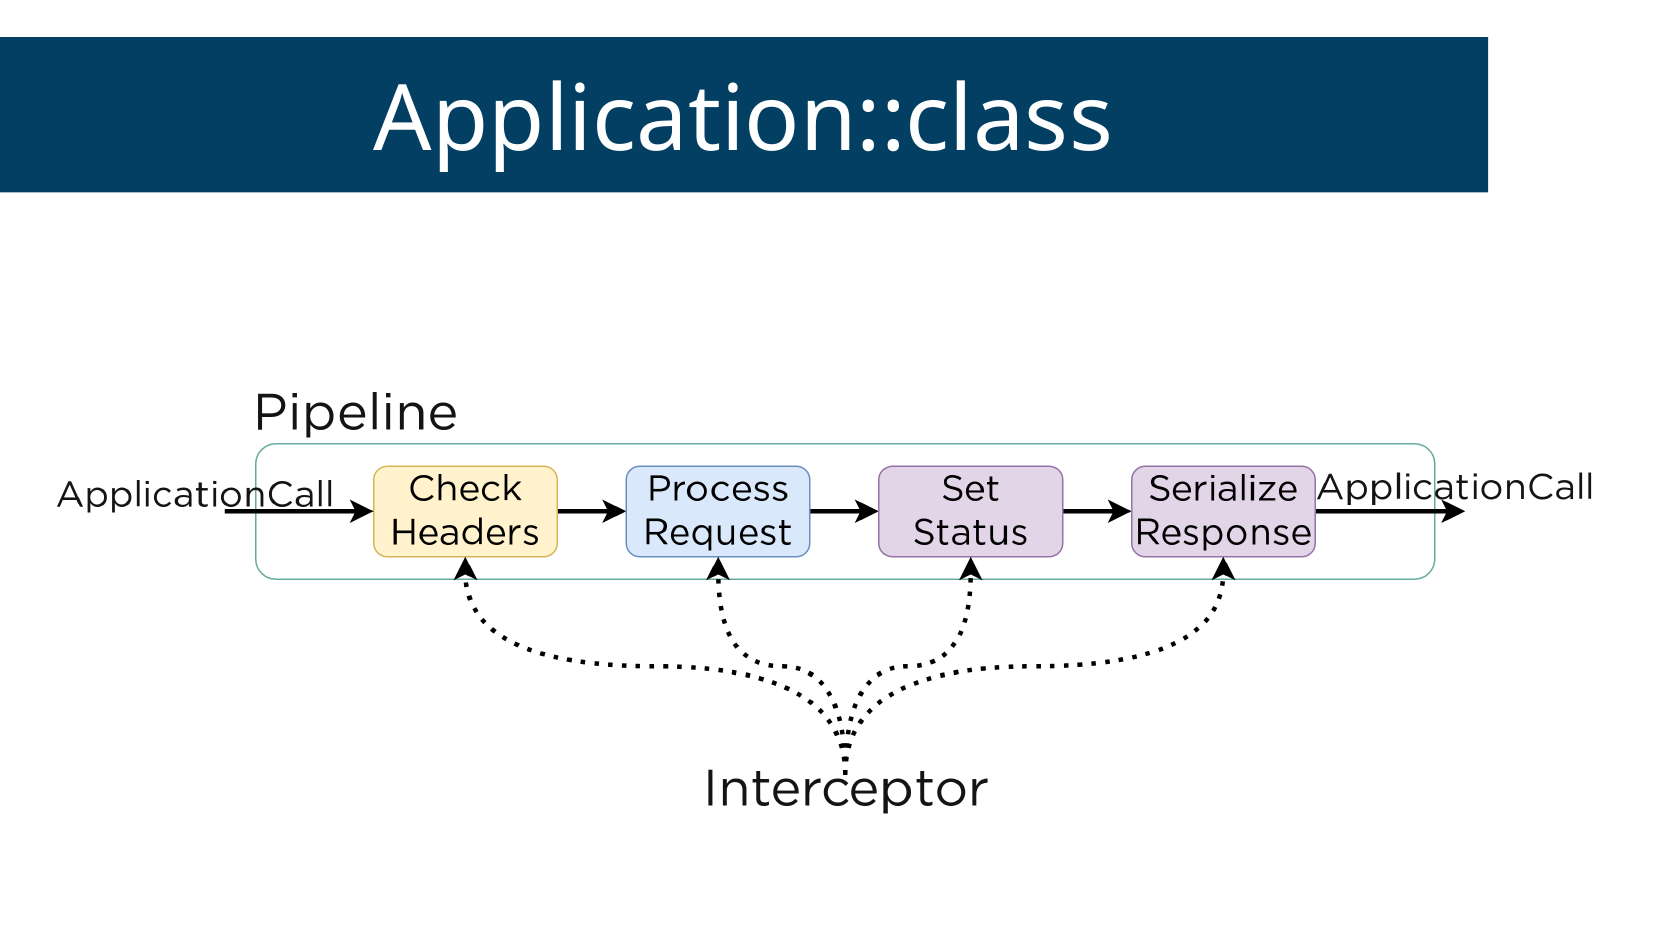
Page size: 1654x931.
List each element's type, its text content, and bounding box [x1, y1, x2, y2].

picture [54, 384, 1593, 819]
title Application::class [0, 37, 1489, 193]
